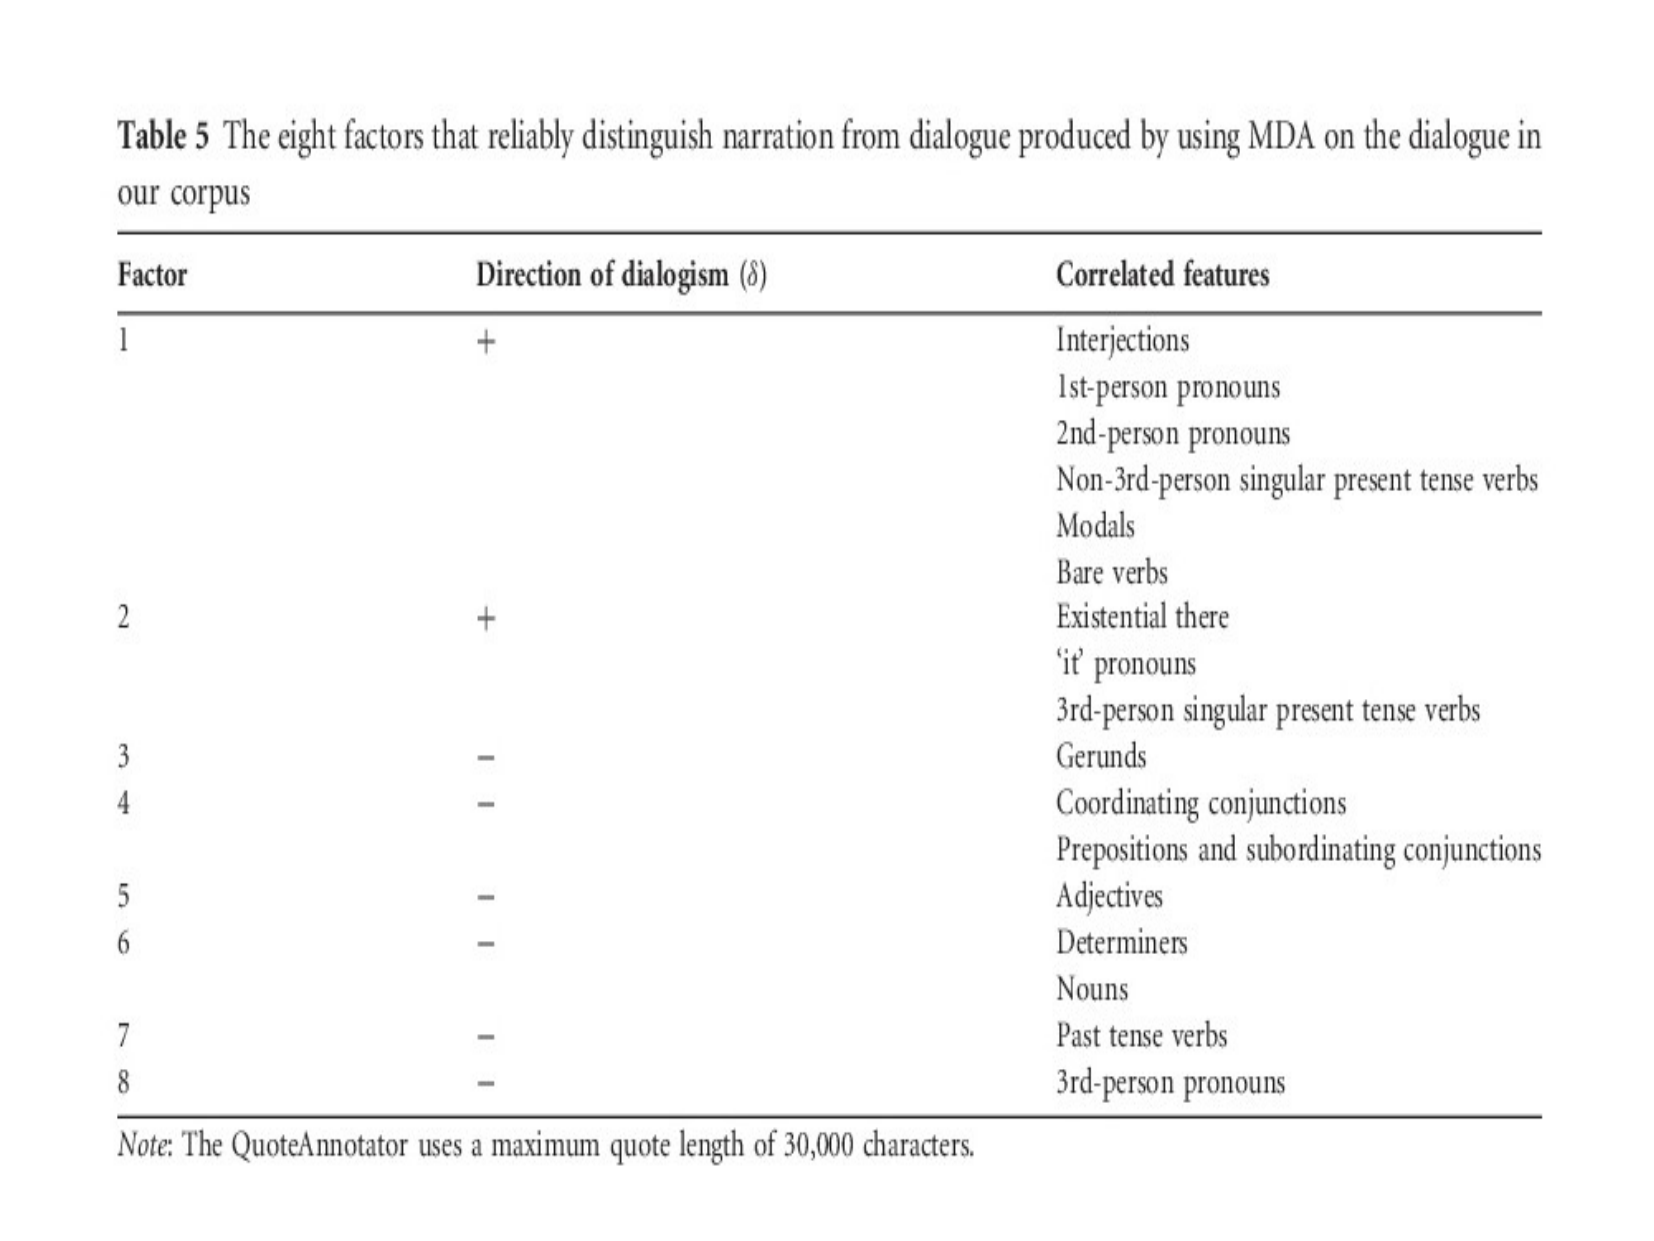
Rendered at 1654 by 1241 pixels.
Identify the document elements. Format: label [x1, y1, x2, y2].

picture [35, 49, 1630, 1182]
